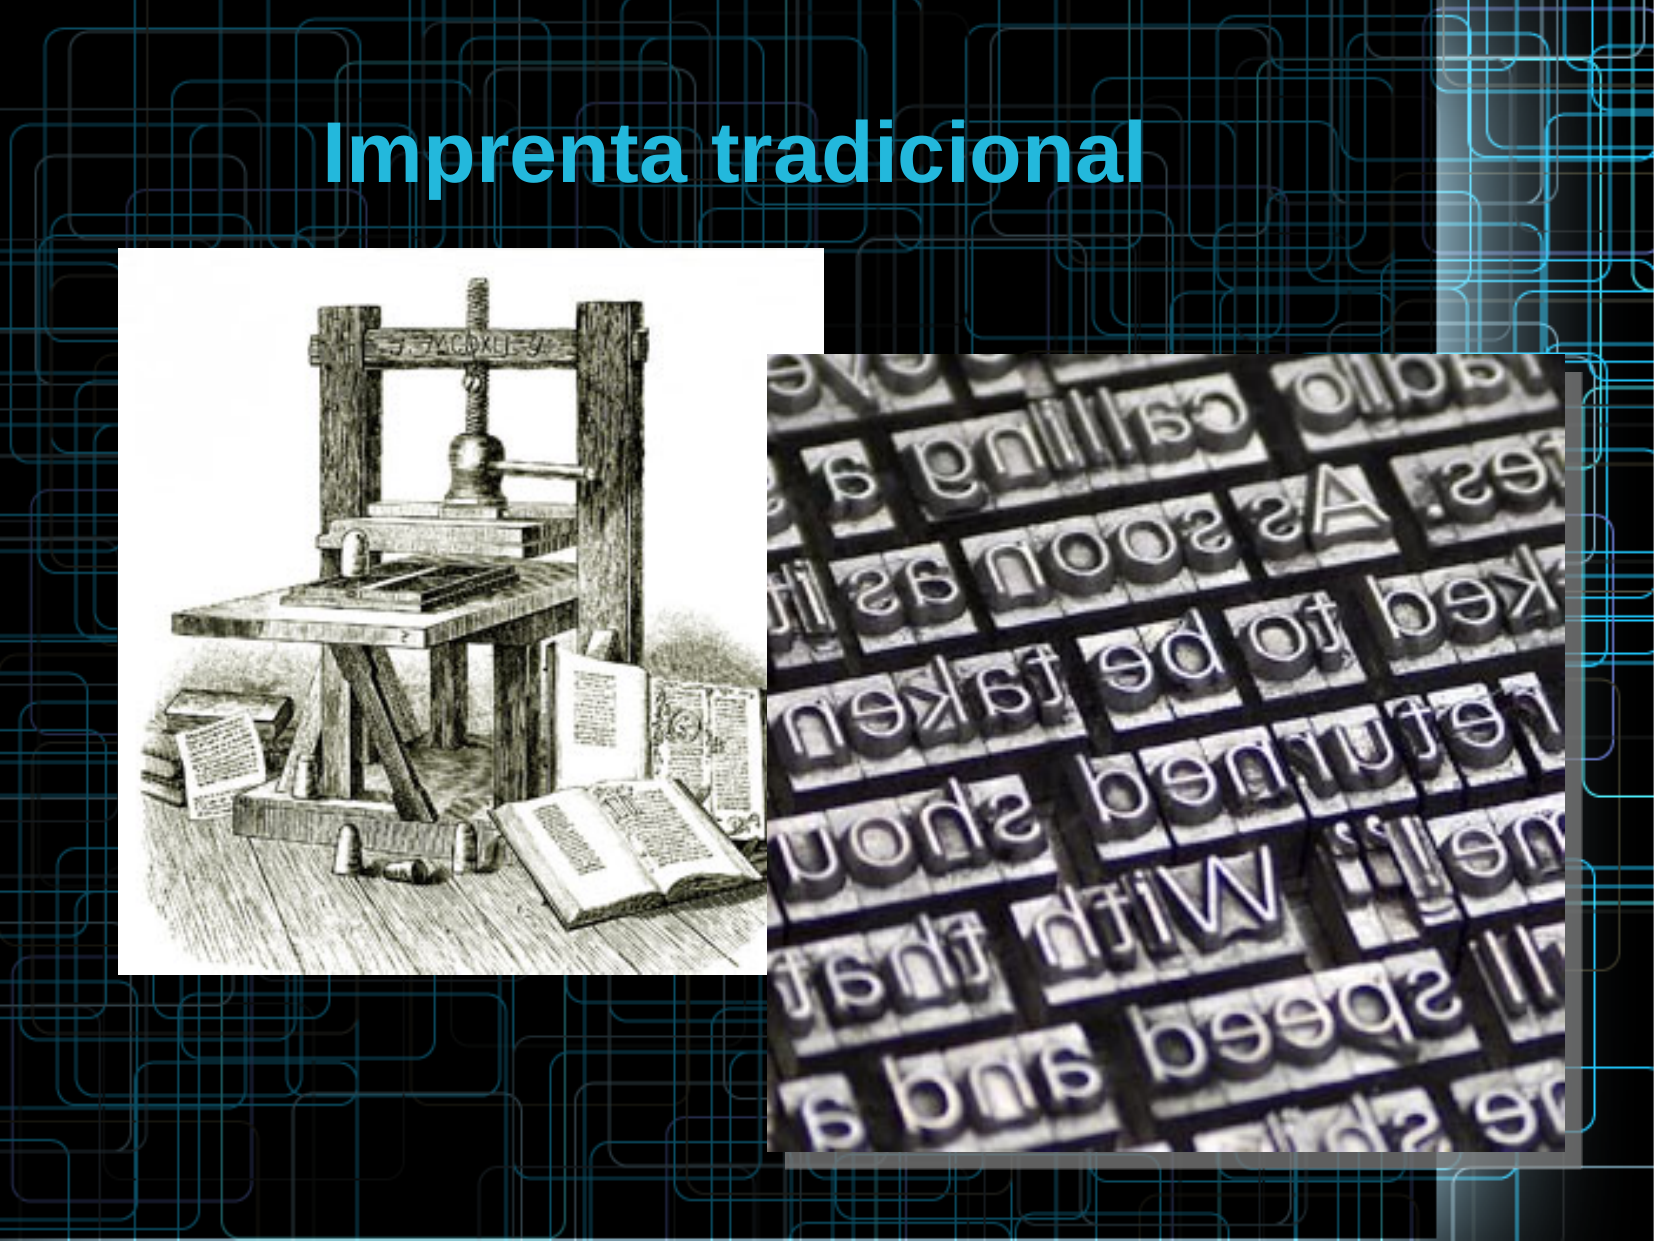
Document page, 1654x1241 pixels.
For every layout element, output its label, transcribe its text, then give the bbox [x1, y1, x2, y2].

picture [0, 0, 1654, 1241]
title Imprenta tradicional [82, 49, 1388, 257]
